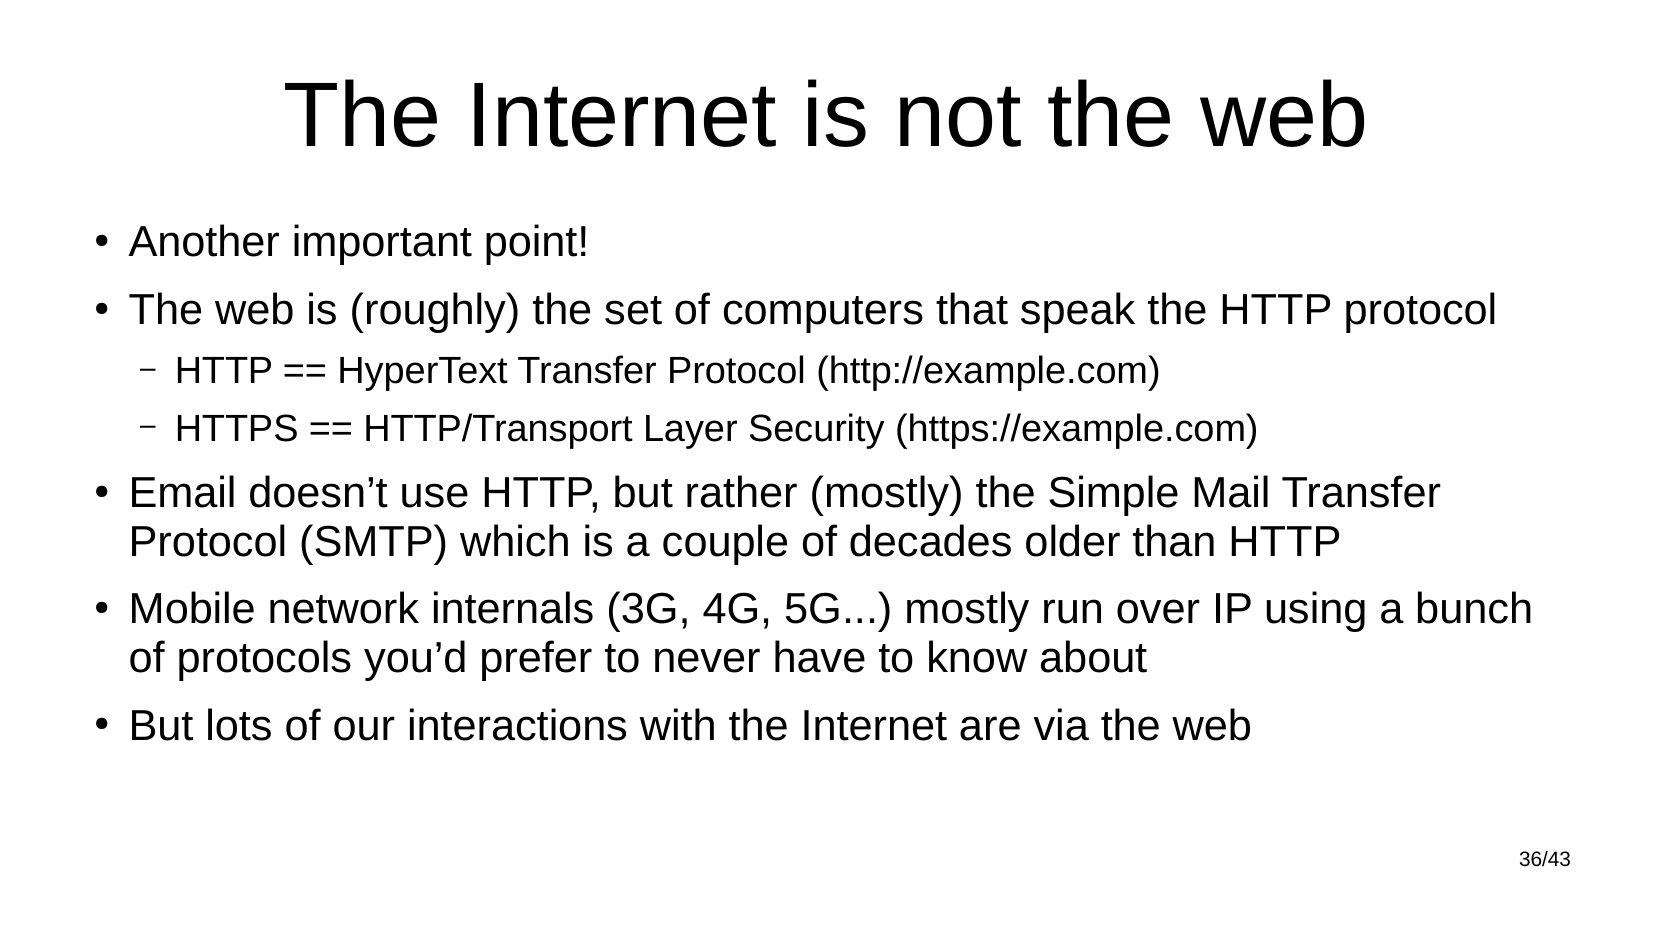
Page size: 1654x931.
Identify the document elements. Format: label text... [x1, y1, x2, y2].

title The Internet is not the web [82, 37, 1571, 193]
list Another important point! The web is (roughly) the set of computers that speak the HTTP protocol HTTP == HyperText Transfer Protocol (http://example.com) HTTPS == HTTP/Transport Layer Security (https://example.com) Email doesn’t use HTTP, but rather (mostly) the Simple Mail Transfer Protocol (SMTP) which is a couple of decades older than HTTP Mobile network internals (3G, 4G, 5G...) mostly run over IP using a bunch of protocols you’d prefer to never have to know about But lots of our interactions with the Internet are via the web [82, 217, 1571, 758]
